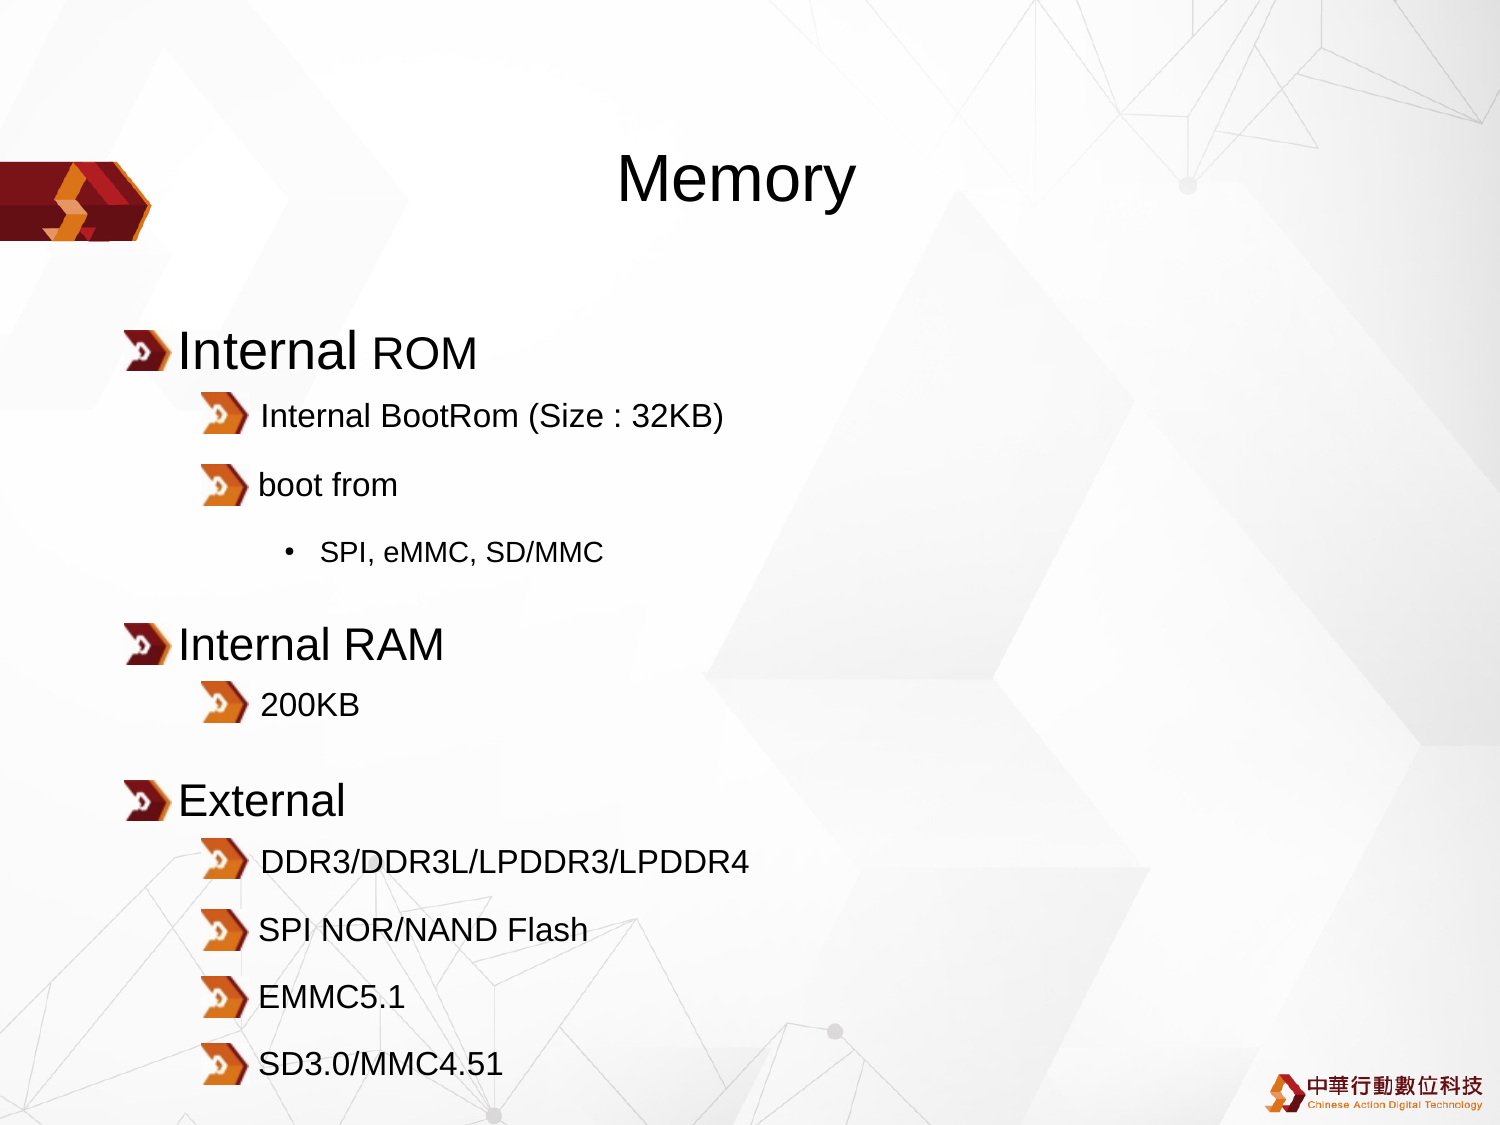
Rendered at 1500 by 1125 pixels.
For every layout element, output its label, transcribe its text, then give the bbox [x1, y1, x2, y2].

picture [0, 0, 1500, 1125]
list Internal ROM Internal BootRom (Size : 32KB) boot from SPI, eMMC, SD/MMC Internal RAM 200KB External DDR3/DDR3L/LPDDR3/LPDDR4 SPI NOR/NAND Flash EMMC5.1 SD3.0/MMC4.51 [107, 290, 1425, 1083]
title Memory [107, 101, 1367, 255]
